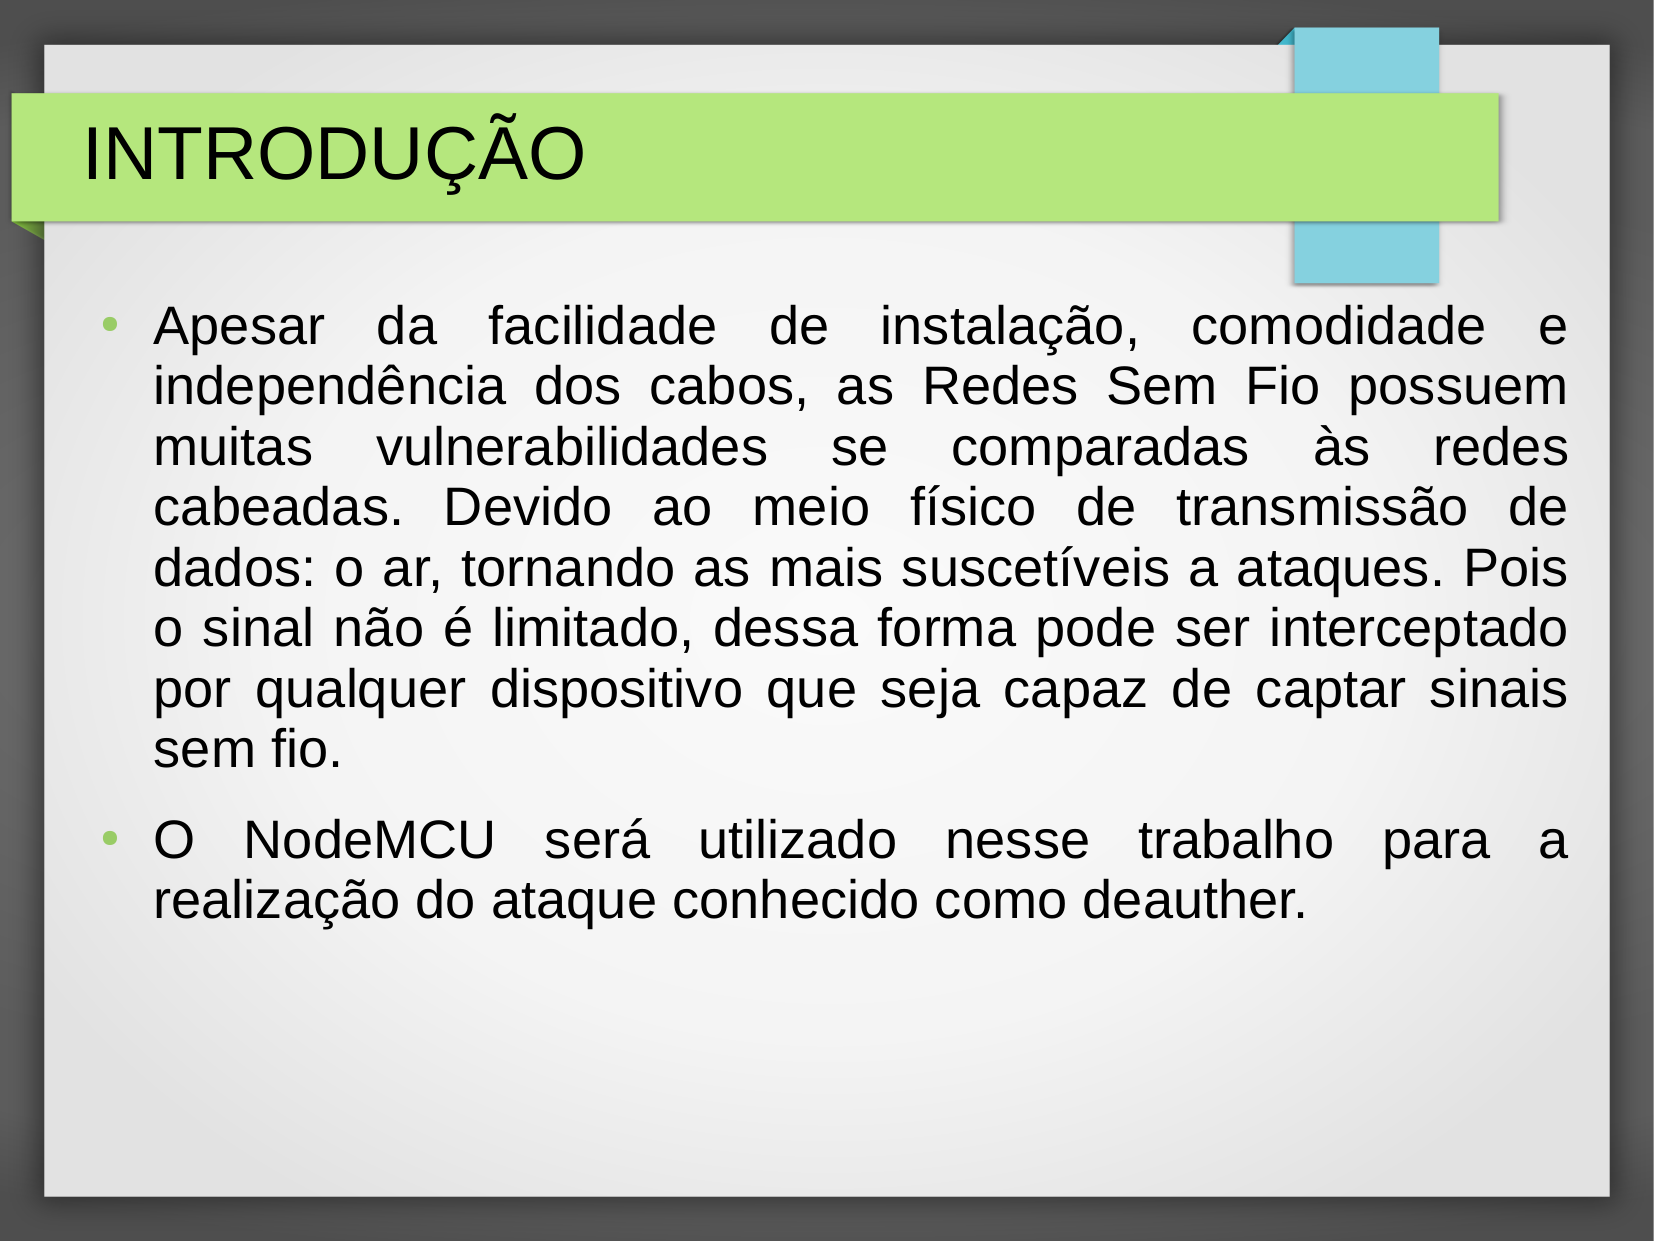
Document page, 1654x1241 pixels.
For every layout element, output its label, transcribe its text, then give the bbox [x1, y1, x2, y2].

title INTRODUÇÃO [82, 94, 1264, 213]
picture [0, 0, 1654, 1241]
list Apesar da facilidade de instalação, comodidade e independência dos cabos, as Redes Sem Fio possuem muitas vulnerabilidades se comparadas às redes cabeadas. Devido ao meio físico de transmissão de dados: o ar, tornando as mais suscetíveis a ataques. Pois o sinal não é limitado, dessa forma pode ser interceptado por qualquer dispositivo que seja capaz de captar sinais sem fio. O NodeMCU será utilizado nesse trabalho para a realização do ataque conhecido como deauther. [82, 295, 1571, 1015]
